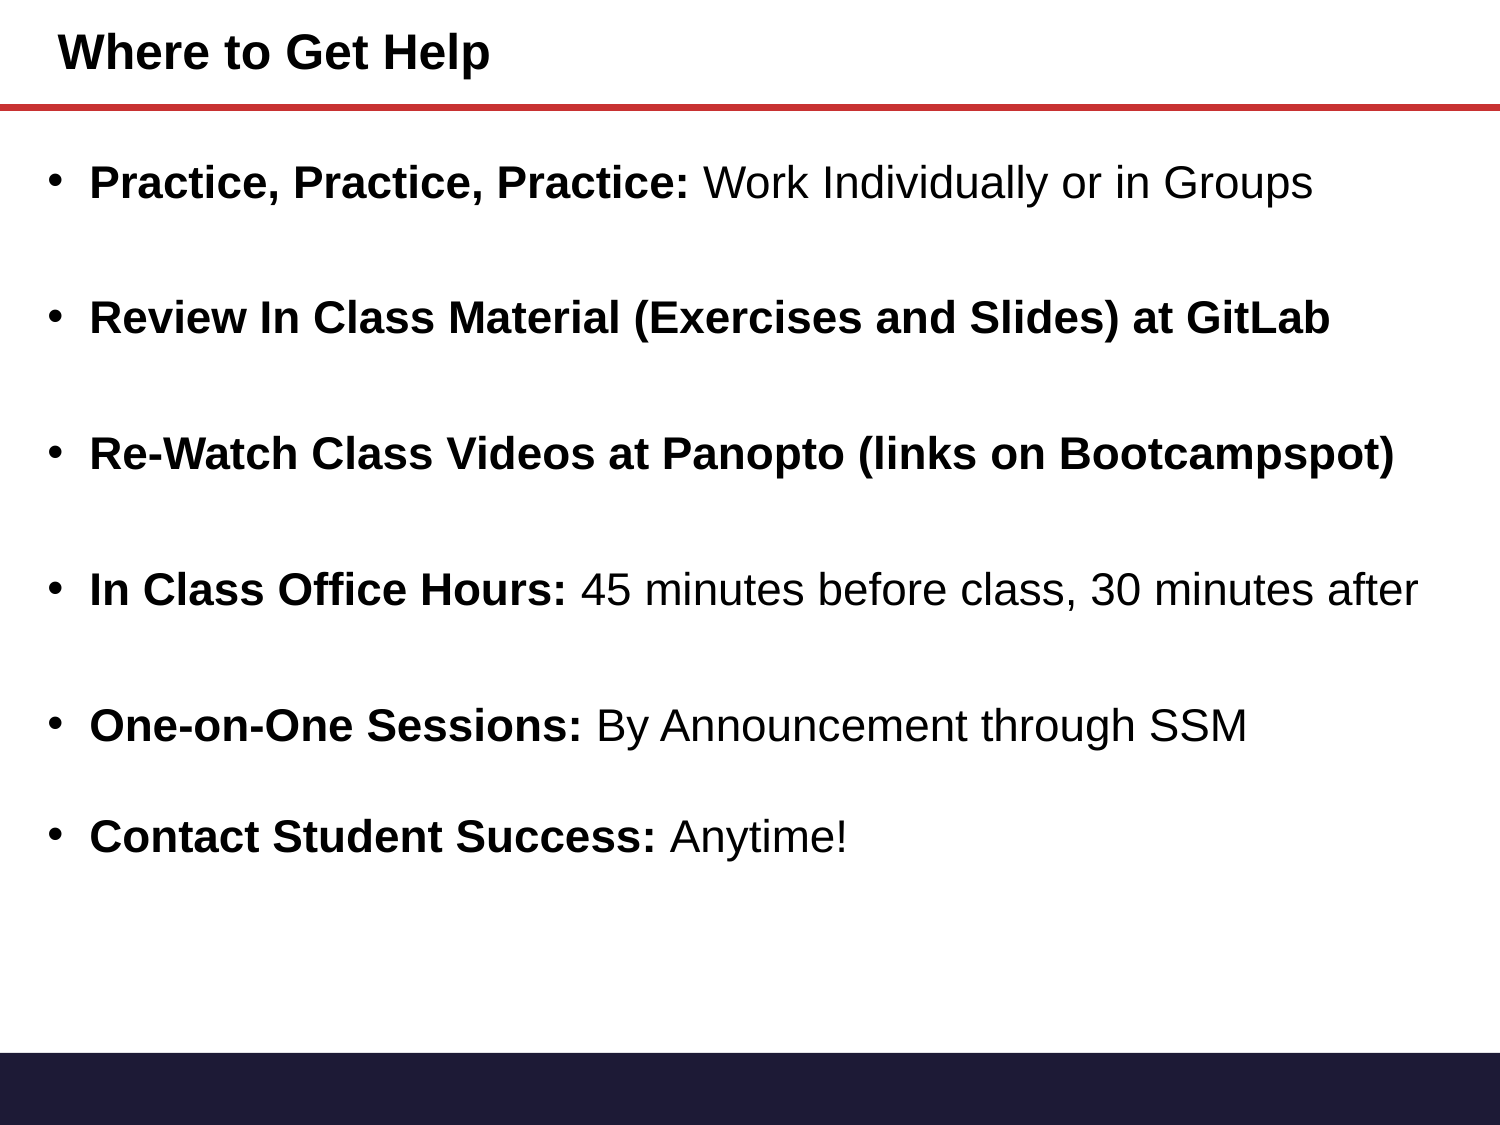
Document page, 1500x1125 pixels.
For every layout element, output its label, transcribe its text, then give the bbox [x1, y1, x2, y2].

text_box Practice, Practice, Practice: Work Individually or in Groups Review In Class Material (Exercises and Slides) at GitLab Re-Watch Class Videos at Panopto (links on Bootcampspot) In Class Office Hours: 45 minutes before class, 30 minutes after One-on-One Sessions: By Announcement through SSM Contact Student Success: Anytime! [32, 137, 1500, 877]
title Where to Get Help [50, 0, 948, 108]
